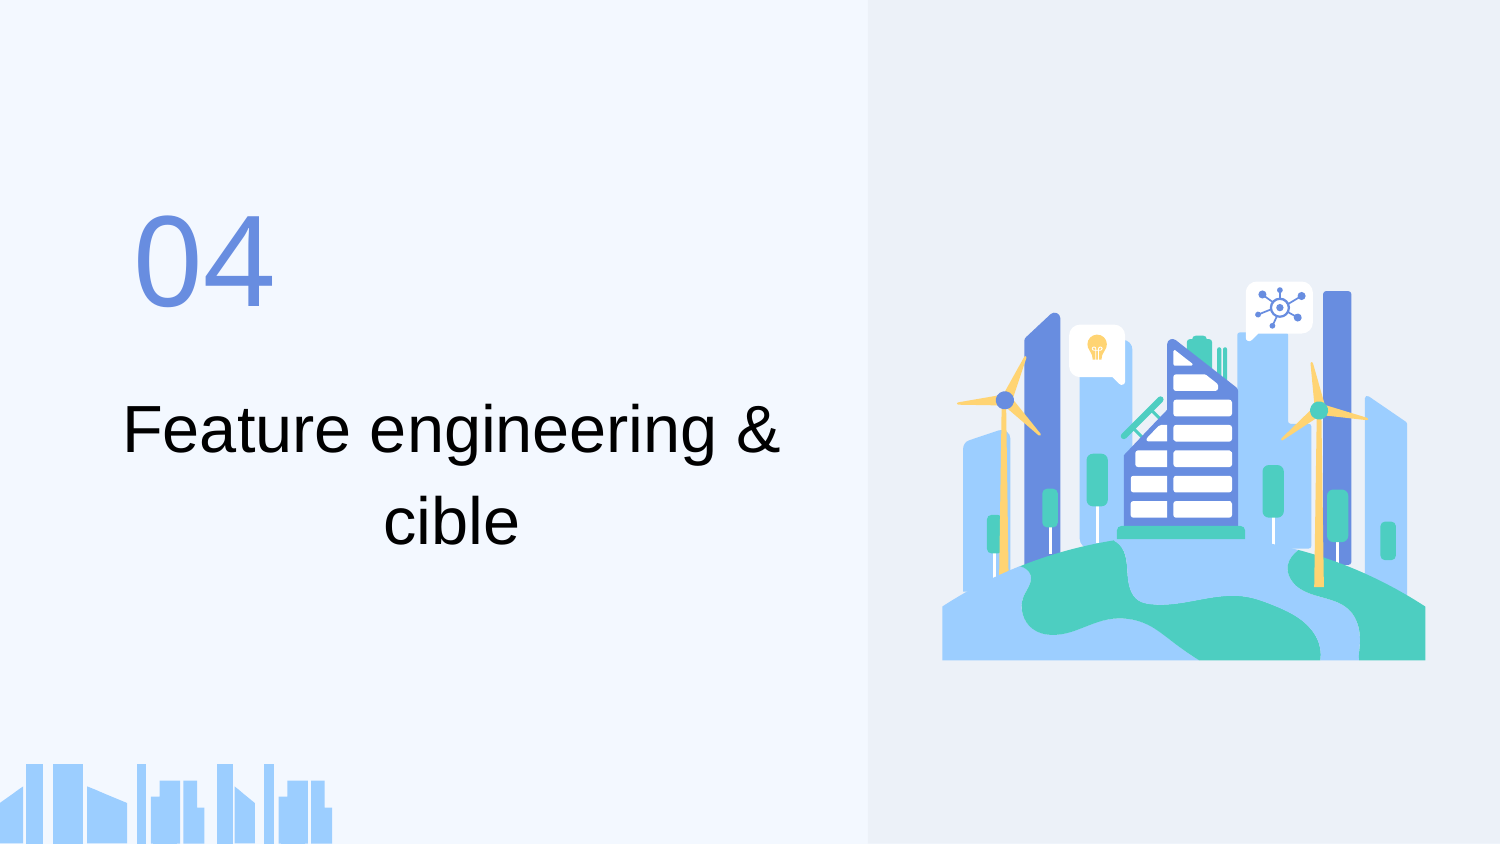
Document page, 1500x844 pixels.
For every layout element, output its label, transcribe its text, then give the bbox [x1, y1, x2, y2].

title Feature engineering & cible [0, 324, 868, 573]
title 04 [116, 181, 388, 332]
text_box [867, 0, 1500, 844]
